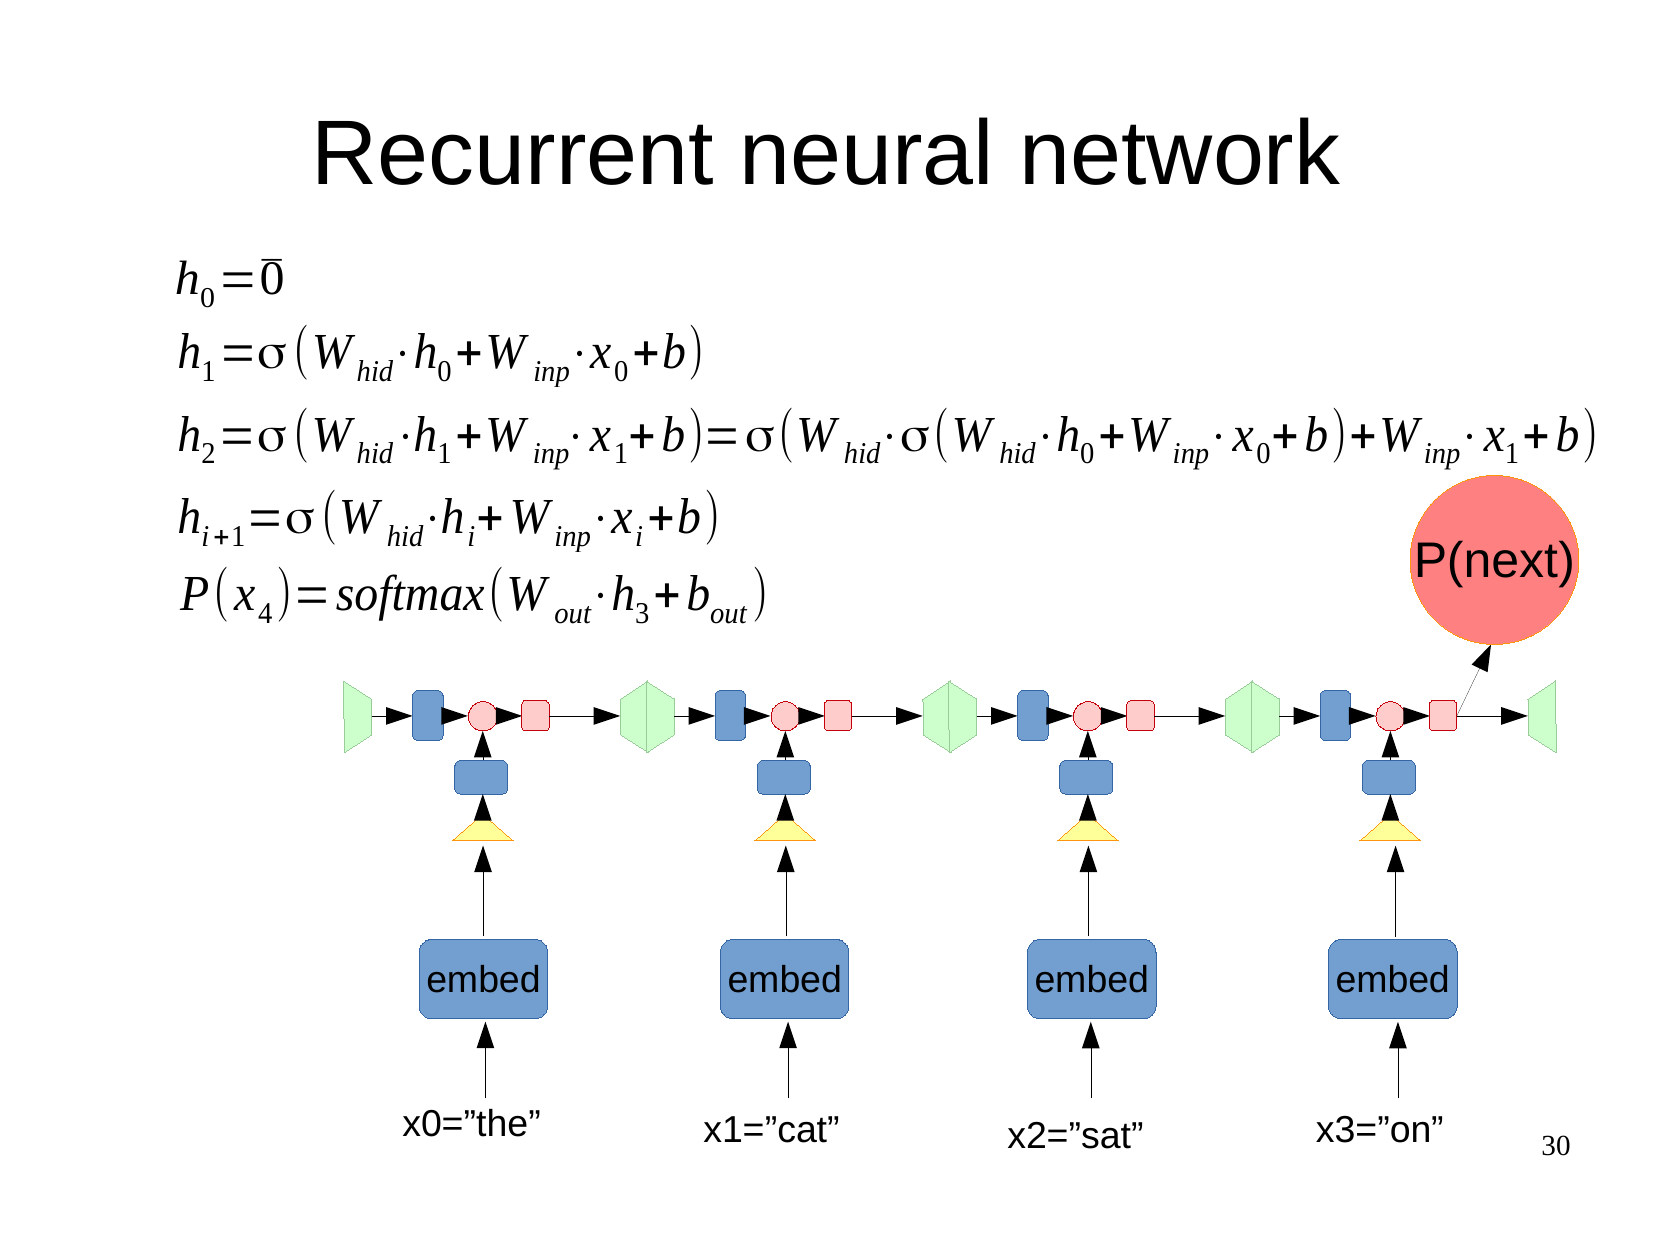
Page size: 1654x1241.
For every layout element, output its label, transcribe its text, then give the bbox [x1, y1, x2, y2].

text_box [1362, 760, 1416, 795]
text_box [757, 760, 811, 795]
text_box [715, 690, 746, 741]
text_box [412, 690, 444, 741]
text_box [1059, 760, 1113, 795]
text_box [1375, 701, 1403, 731]
text_box embed [1328, 939, 1458, 1019]
chart [165, 563, 779, 629]
text_box P(next) [1410, 475, 1579, 645]
text_box [1225, 680, 1280, 753]
text_box x3=”on” [1301, 1101, 1515, 1159]
text_box x0=”the” [387, 1095, 597, 1152]
text_box [468, 701, 495, 731]
text_box [922, 680, 977, 753]
text_box [620, 680, 675, 753]
text_box [824, 700, 852, 731]
text_box embed [720, 939, 849, 1019]
chart [165, 403, 1609, 470]
text_box [452, 821, 514, 841]
text_box [1320, 690, 1351, 741]
text_box [1126, 700, 1155, 731]
chart [165, 321, 718, 387]
text_box [454, 760, 508, 795]
text_box [1429, 700, 1457, 731]
text_box [1527, 680, 1557, 753]
text_box [1017, 690, 1049, 741]
text_box [1073, 701, 1100, 731]
text_box embed [419, 939, 548, 1019]
text_box x1=”cat” [688, 1101, 899, 1159]
text_box embed [1027, 939, 1157, 1019]
text_box x2=”sat” [992, 1107, 1219, 1165]
text_box [1359, 821, 1421, 841]
text_box [521, 700, 550, 731]
text_box [771, 701, 798, 731]
title Recurrent neural network [82, 49, 1571, 257]
chart [162, 252, 299, 315]
text_box [343, 681, 372, 753]
text_box [754, 821, 816, 841]
chart [162, 486, 733, 559]
text_box [1057, 821, 1119, 841]
